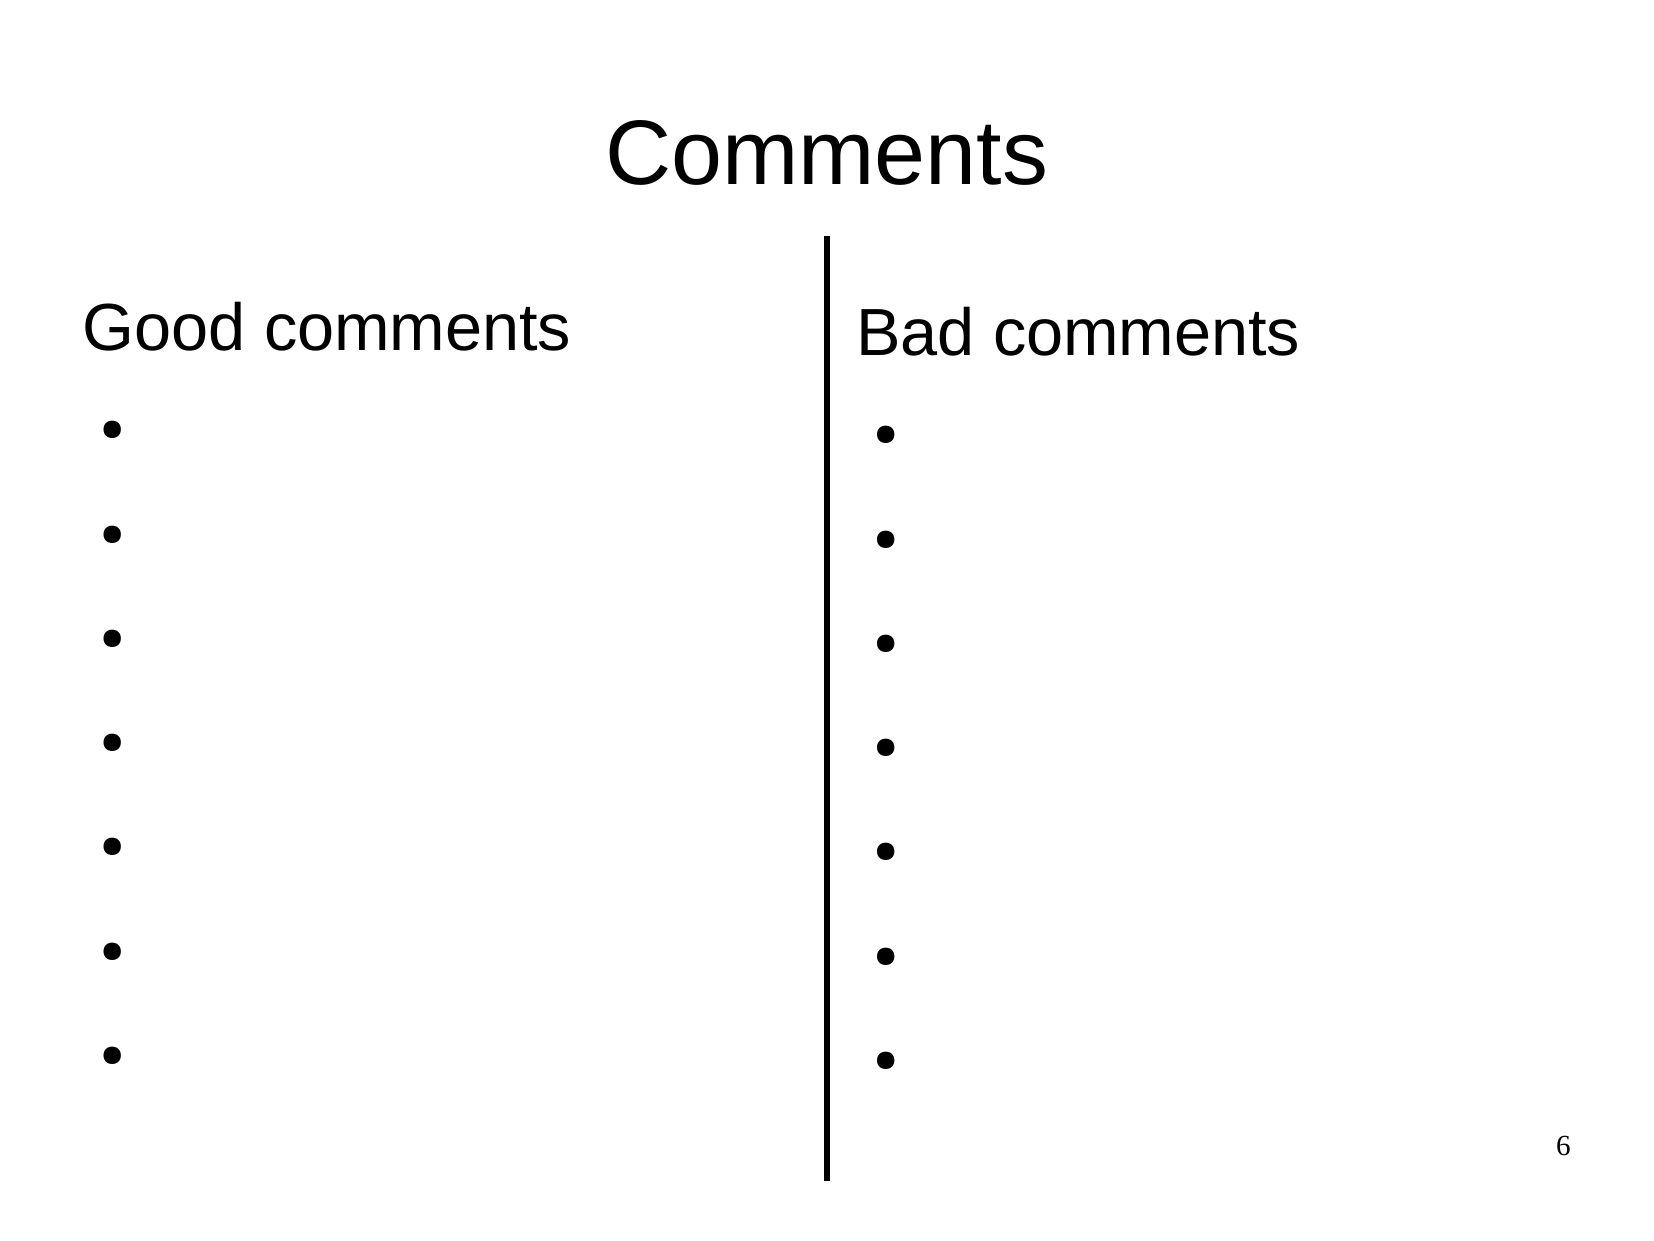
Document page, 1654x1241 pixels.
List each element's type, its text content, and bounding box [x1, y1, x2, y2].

list Good comments [82, 290, 809, 1170]
title Comments [82, 49, 1571, 257]
list Bad comments [856, 295, 1583, 1182]
